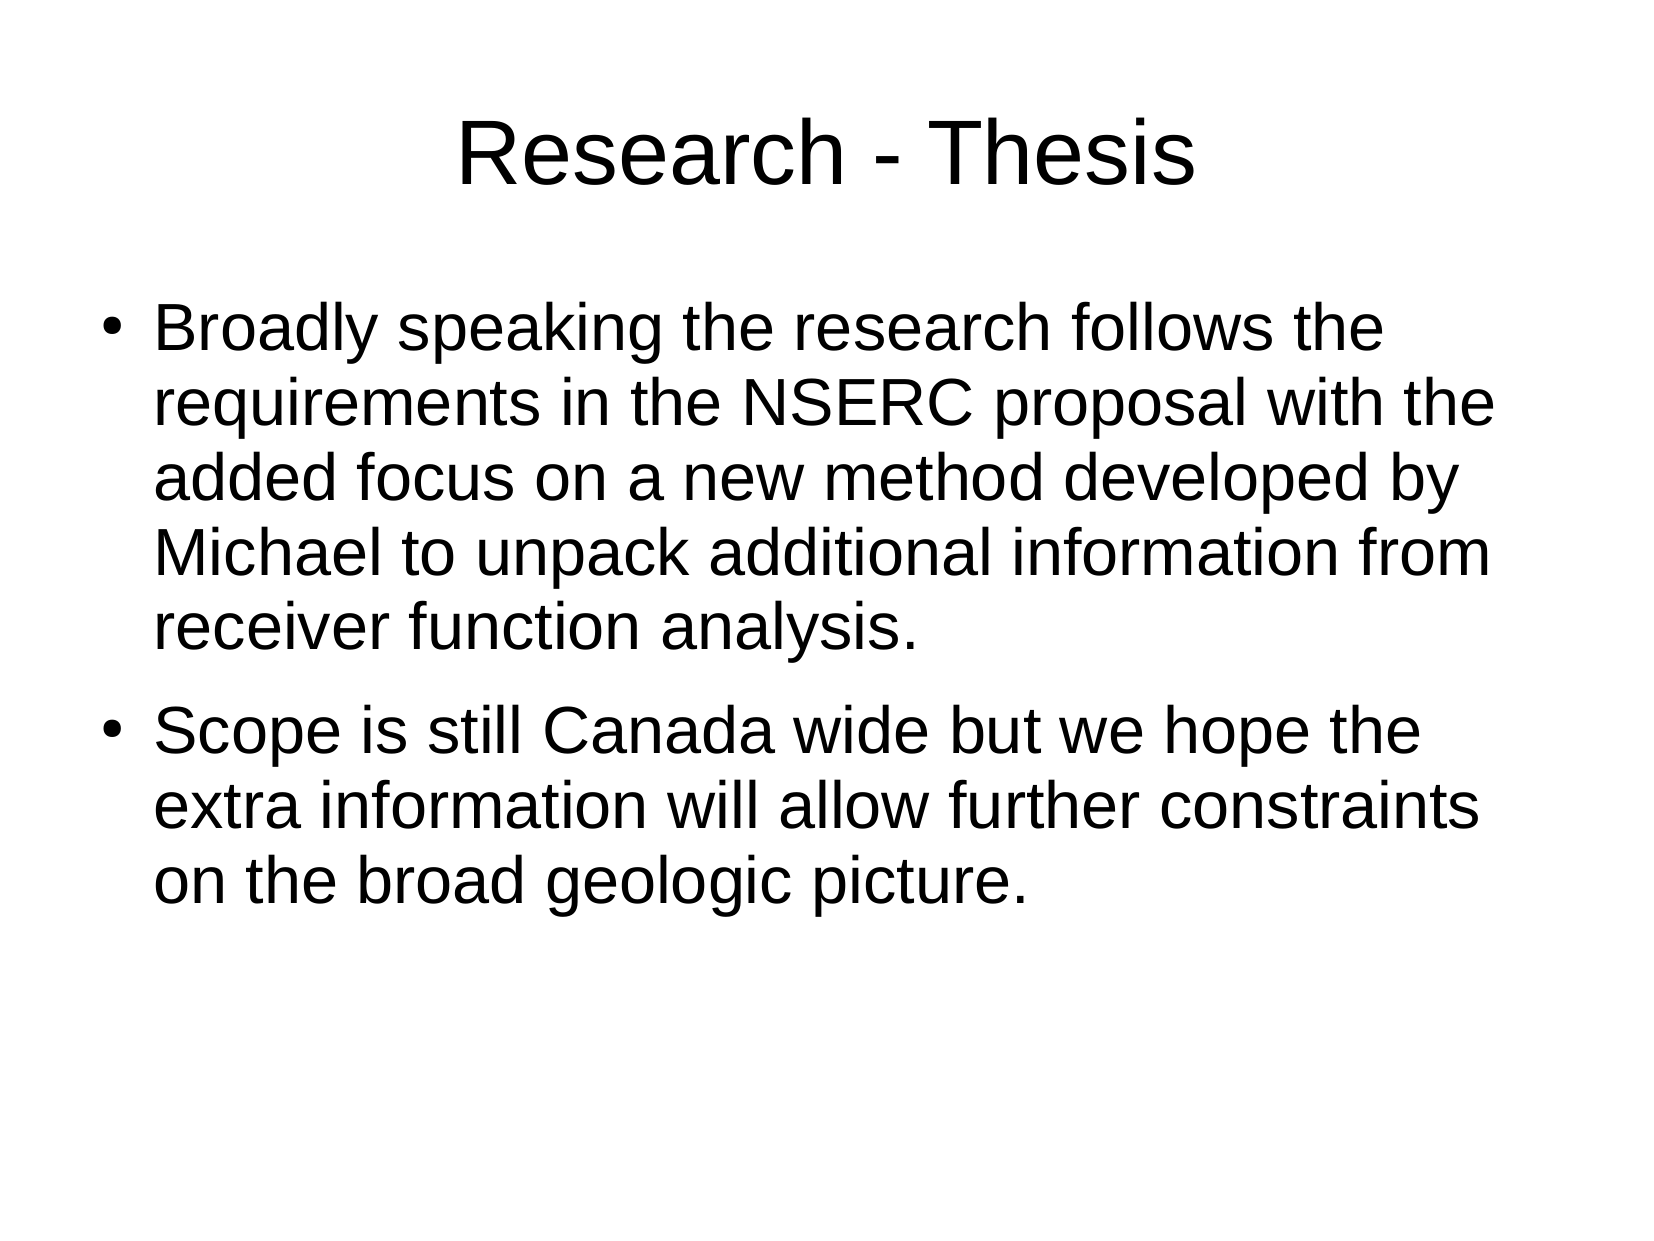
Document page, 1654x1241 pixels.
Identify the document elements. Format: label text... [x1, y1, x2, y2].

title Research - Thesis [82, 49, 1571, 257]
list Broadly speaking the research follows the requirements in the NSERC proposal with the added focus on a new method developed by Michael to unpack additional information from receiver function analysis. Scope is still Canada wide but we hope the extra information will allow further constraints on the broad geologic picture. [82, 290, 1538, 1010]
